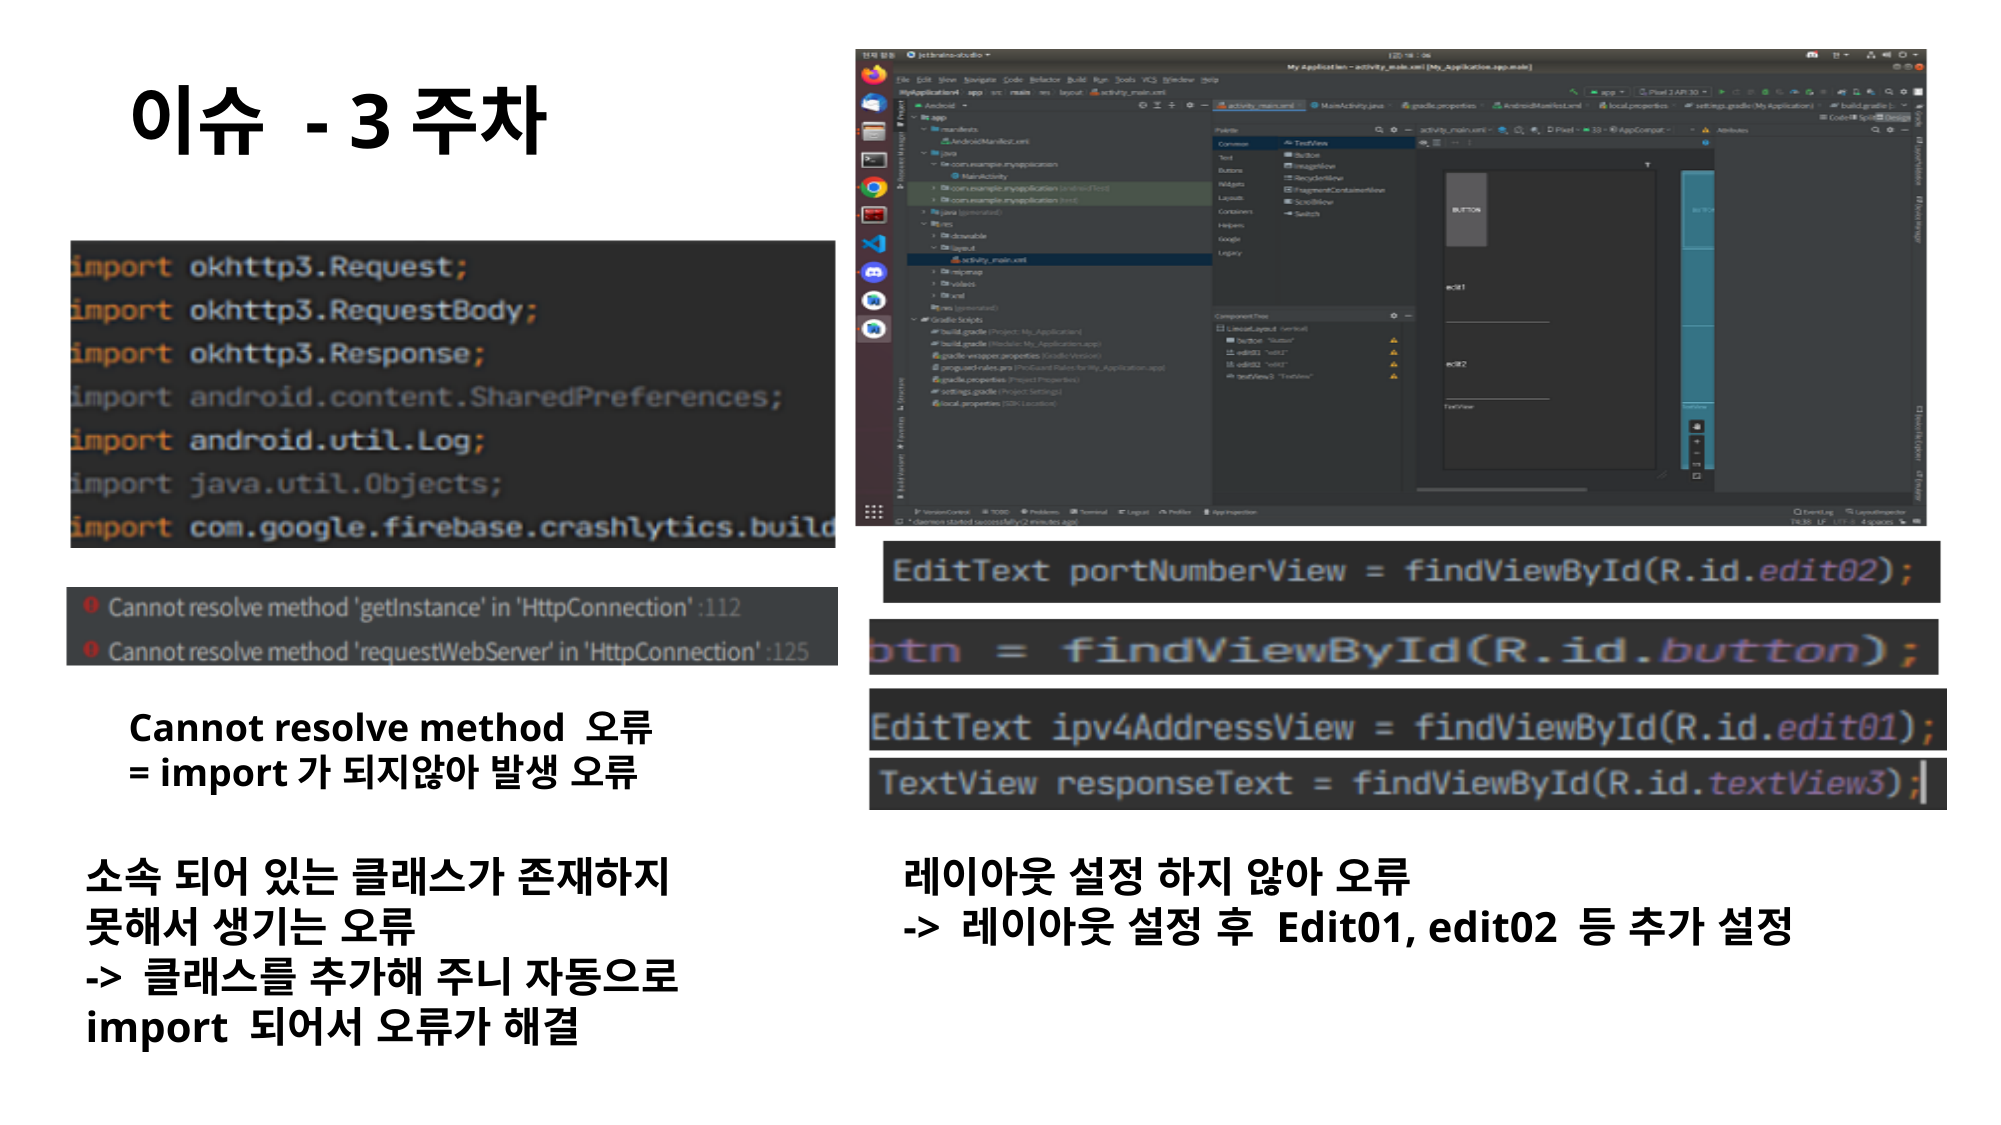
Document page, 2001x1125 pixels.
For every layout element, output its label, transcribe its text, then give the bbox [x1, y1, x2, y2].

text_box 이슈 - 3주차 [113, 49, 623, 176]
text_box Cannot resolve method 오류 = import가 되지않아 발생 오류 [113, 696, 742, 803]
picture [854, 49, 1947, 810]
text_box 소속 되어 있는 클래스가 존재하지 못해서 생기는 오류 -> 클래스를 추가해 주니 자동으로 import 되어서 오류가 해결 [70, 843, 797, 1061]
picture [65, 239, 838, 548]
text_box [47, 775, 819, 1060]
picture [65, 587, 838, 671]
text_box 레이아웃 설정 하지 않아 오류 -> 레이아웃 설정 후 Edit01, edit02 등 추가 설정 [888, 843, 1915, 960]
